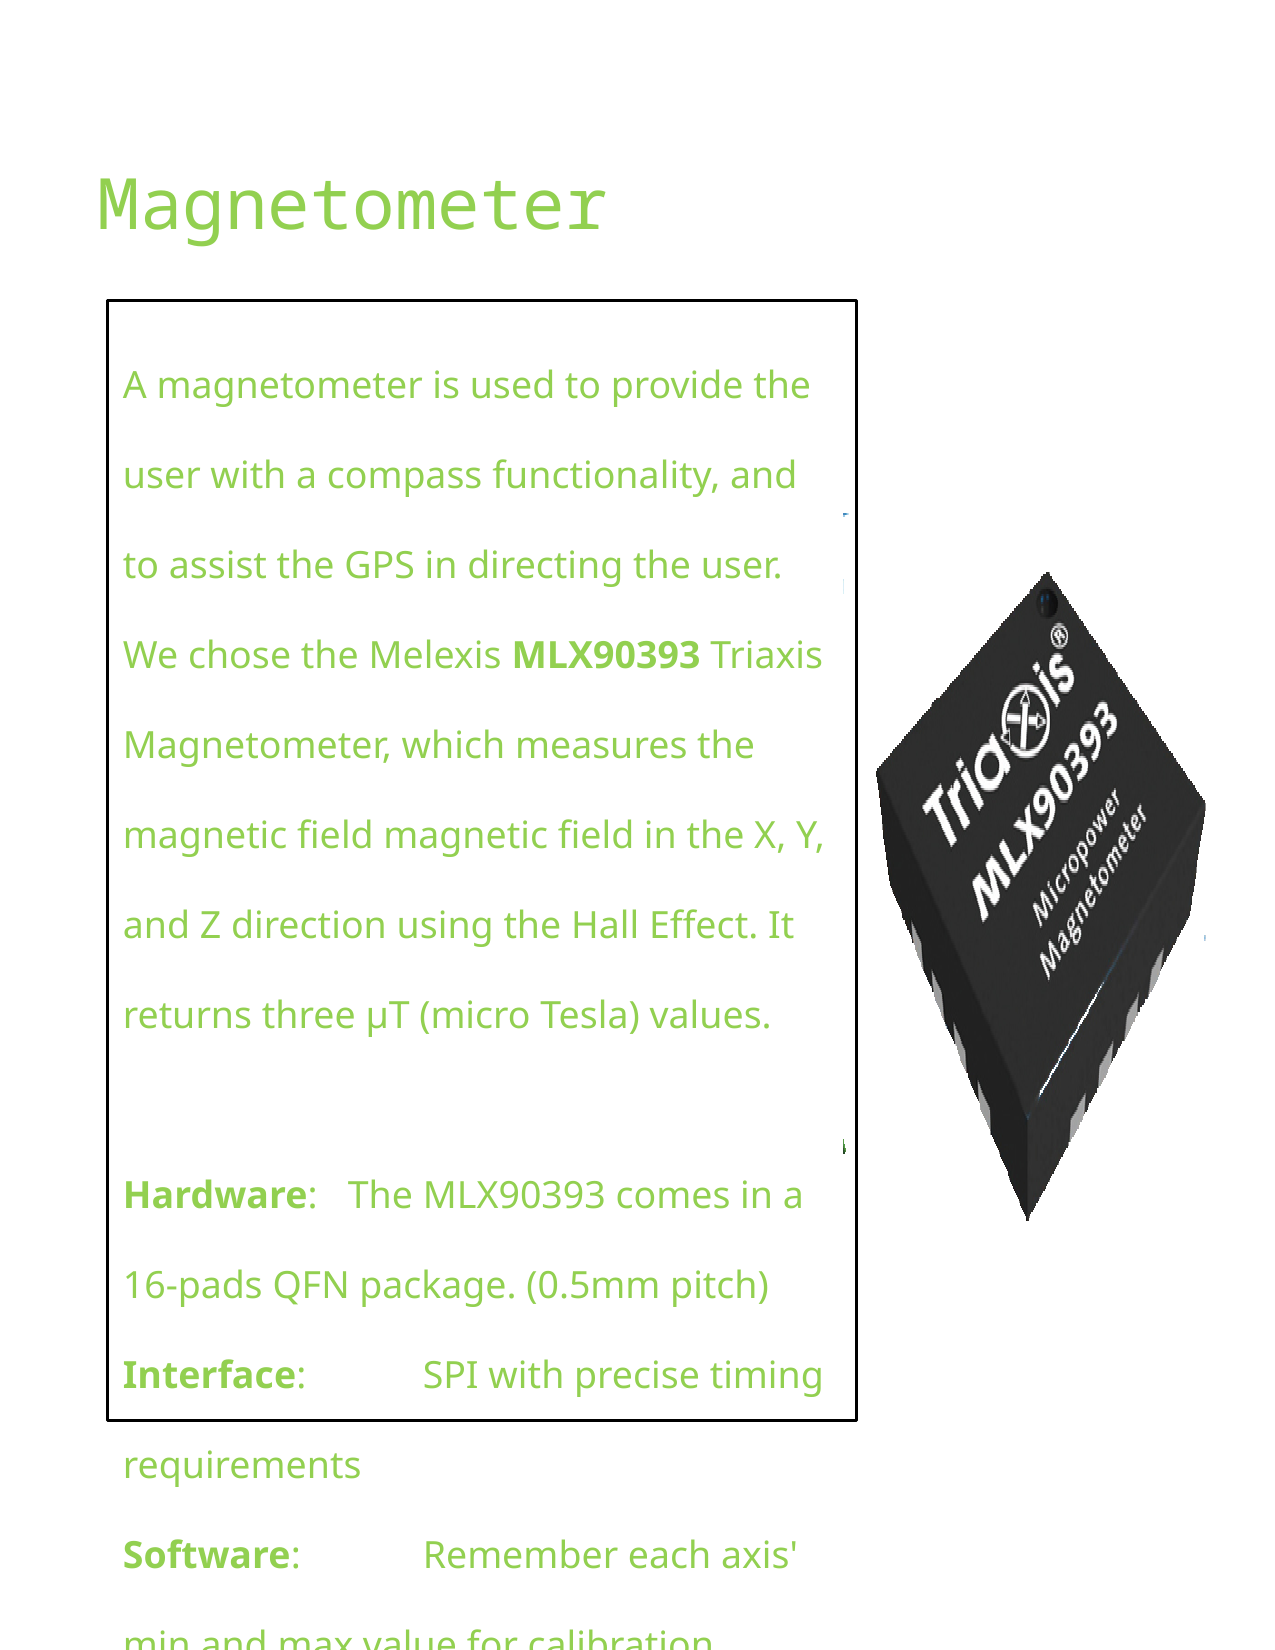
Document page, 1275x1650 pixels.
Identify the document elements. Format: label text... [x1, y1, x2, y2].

picture [843, 513, 1206, 1221]
text_box A magnetometer is used to provide the user with a compass functionality, and to assist the GPS in directing the user. We chose the Melexis MLX90393 Triaxis Magnetometer, which measures the magnetic field magnetic field in the X, Y, and Z direction using the Hall Effect. It returns three µT (micro Tesla) values. Hardware: The MLX90393 comes in a 16-pads QFN package. (0.5mm pitch) Interface: SPI with precise timing requirements Software: Remember each axis' min and max value for calibration Fun fact: The MLX90393 is made in Belgium [107, 300, 857, 1421]
title Magnetometer [82, 0, 952, 252]
